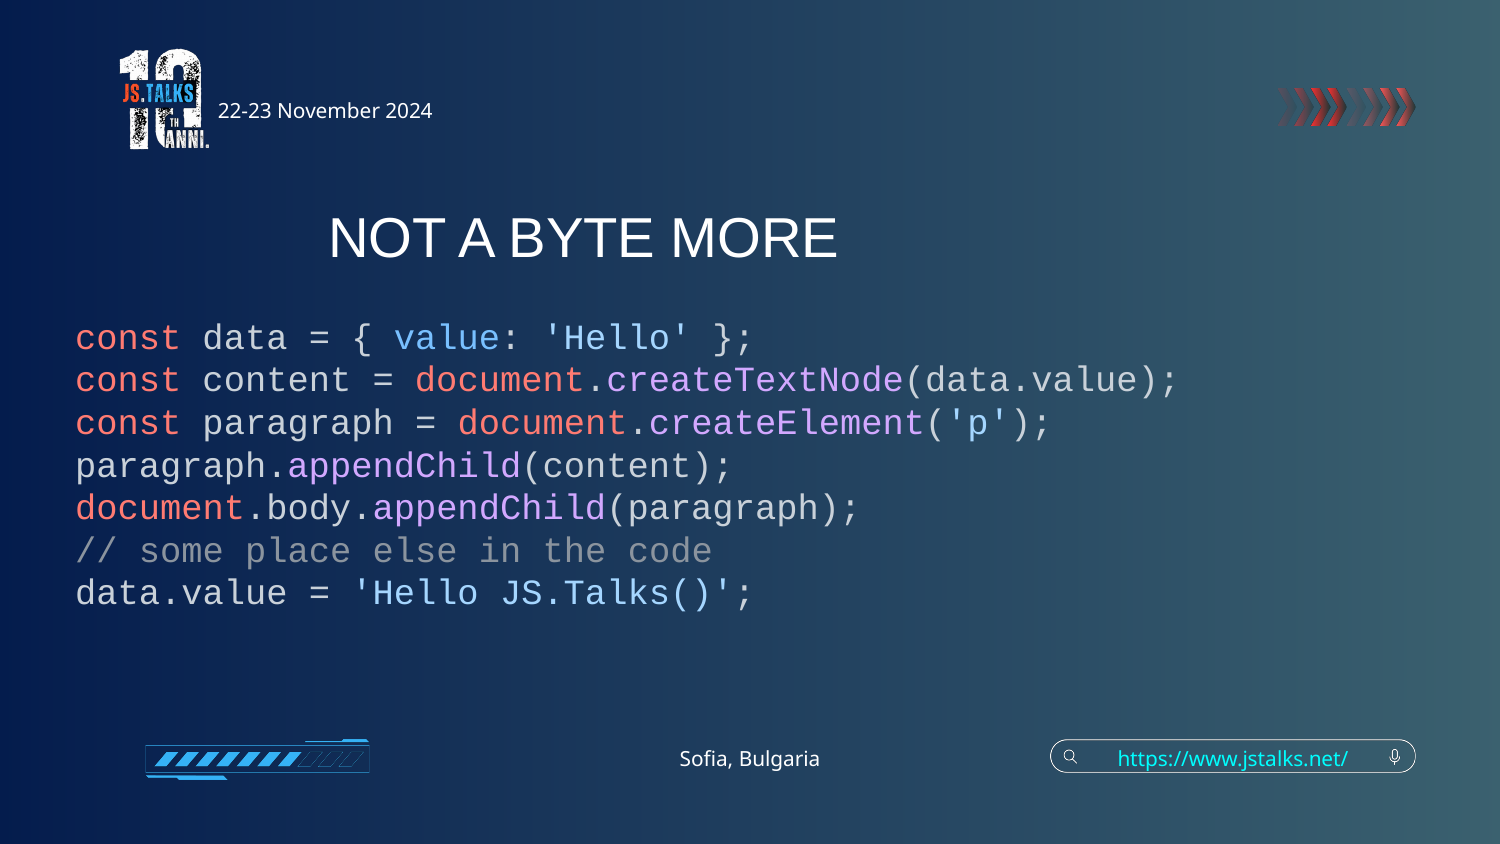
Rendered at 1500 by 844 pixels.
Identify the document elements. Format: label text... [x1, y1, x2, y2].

text_box [65, 0, 258, 231]
text_box NOT A BYTE MORE [328, 183, 1233, 269]
text_box Sofia, Bulgaria [654, 744, 846, 772]
text_box 22-23 November 2024 [217, 95, 507, 123]
text_box [1050, 739, 1416, 773]
text_box const data = { value: 'Hello' }; const content = document.createTextNode(data.value); const paragraph = document.createElement('p'); paragraph.appendChild(content); document.body.appendChild(paragraph); // some place else in the code data.value = 'Hello JS.Talks()'; [0, 313, 1500, 572]
text_box [145, 739, 370, 780]
text_box https://www.jstalks.net/ [1103, 744, 1362, 772]
text_box [1277, 88, 1416, 126]
